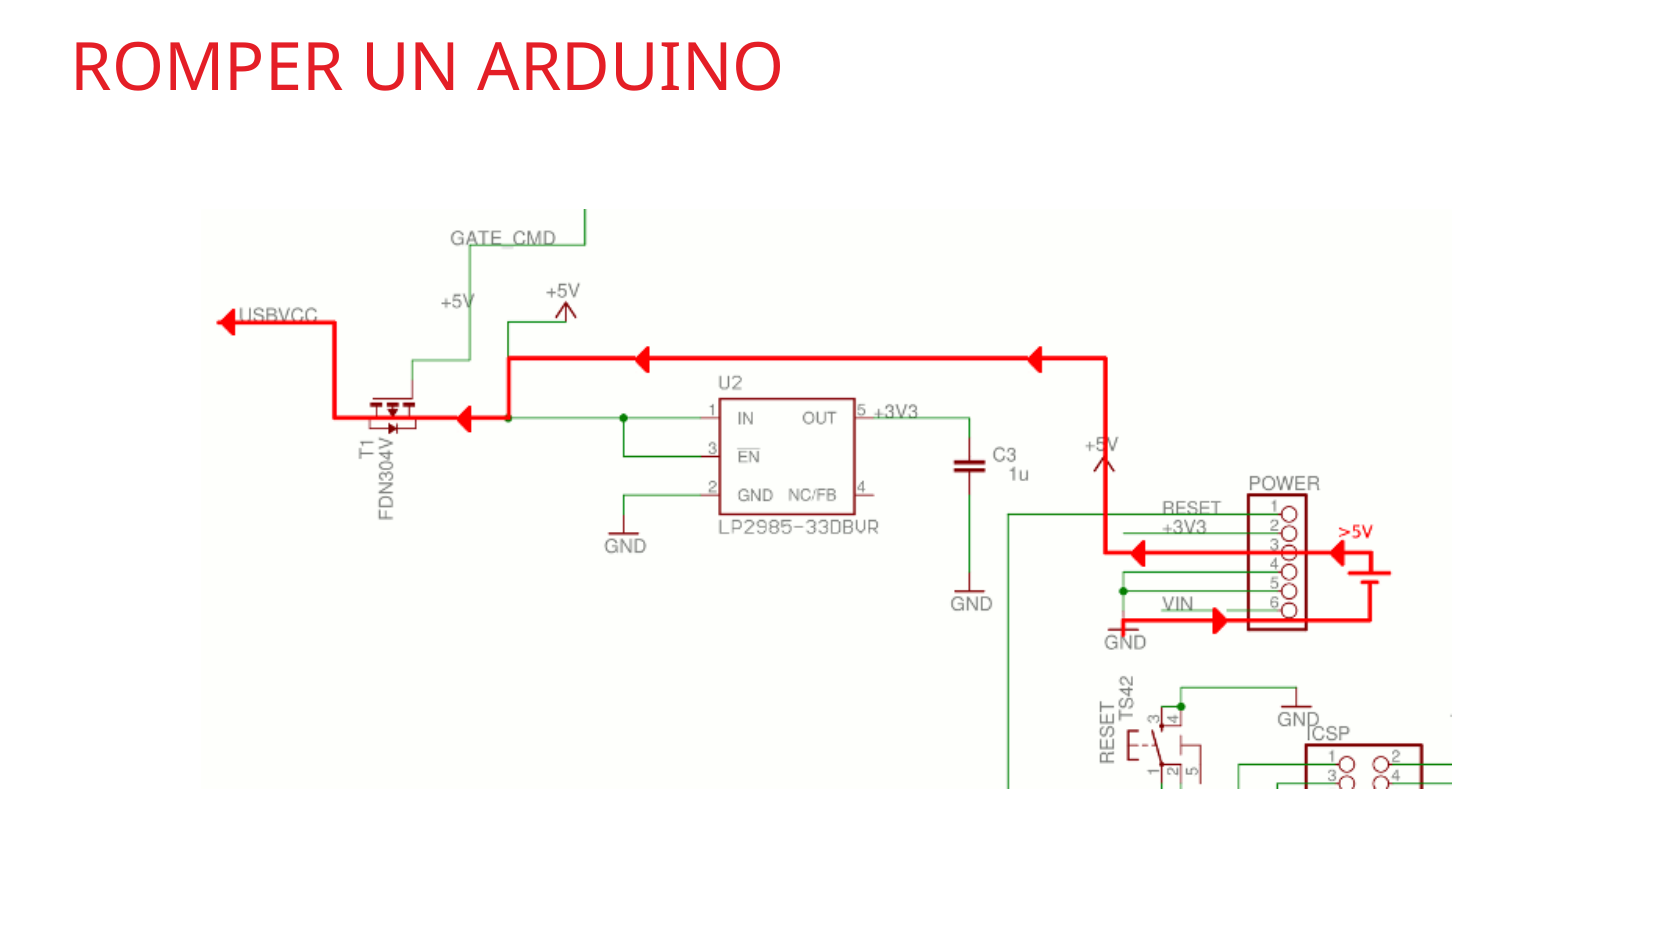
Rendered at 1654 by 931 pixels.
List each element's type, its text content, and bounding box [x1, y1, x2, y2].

title ROMPER UN ARDUINO [70, 11, 1347, 118]
picture [201, 209, 1452, 789]
